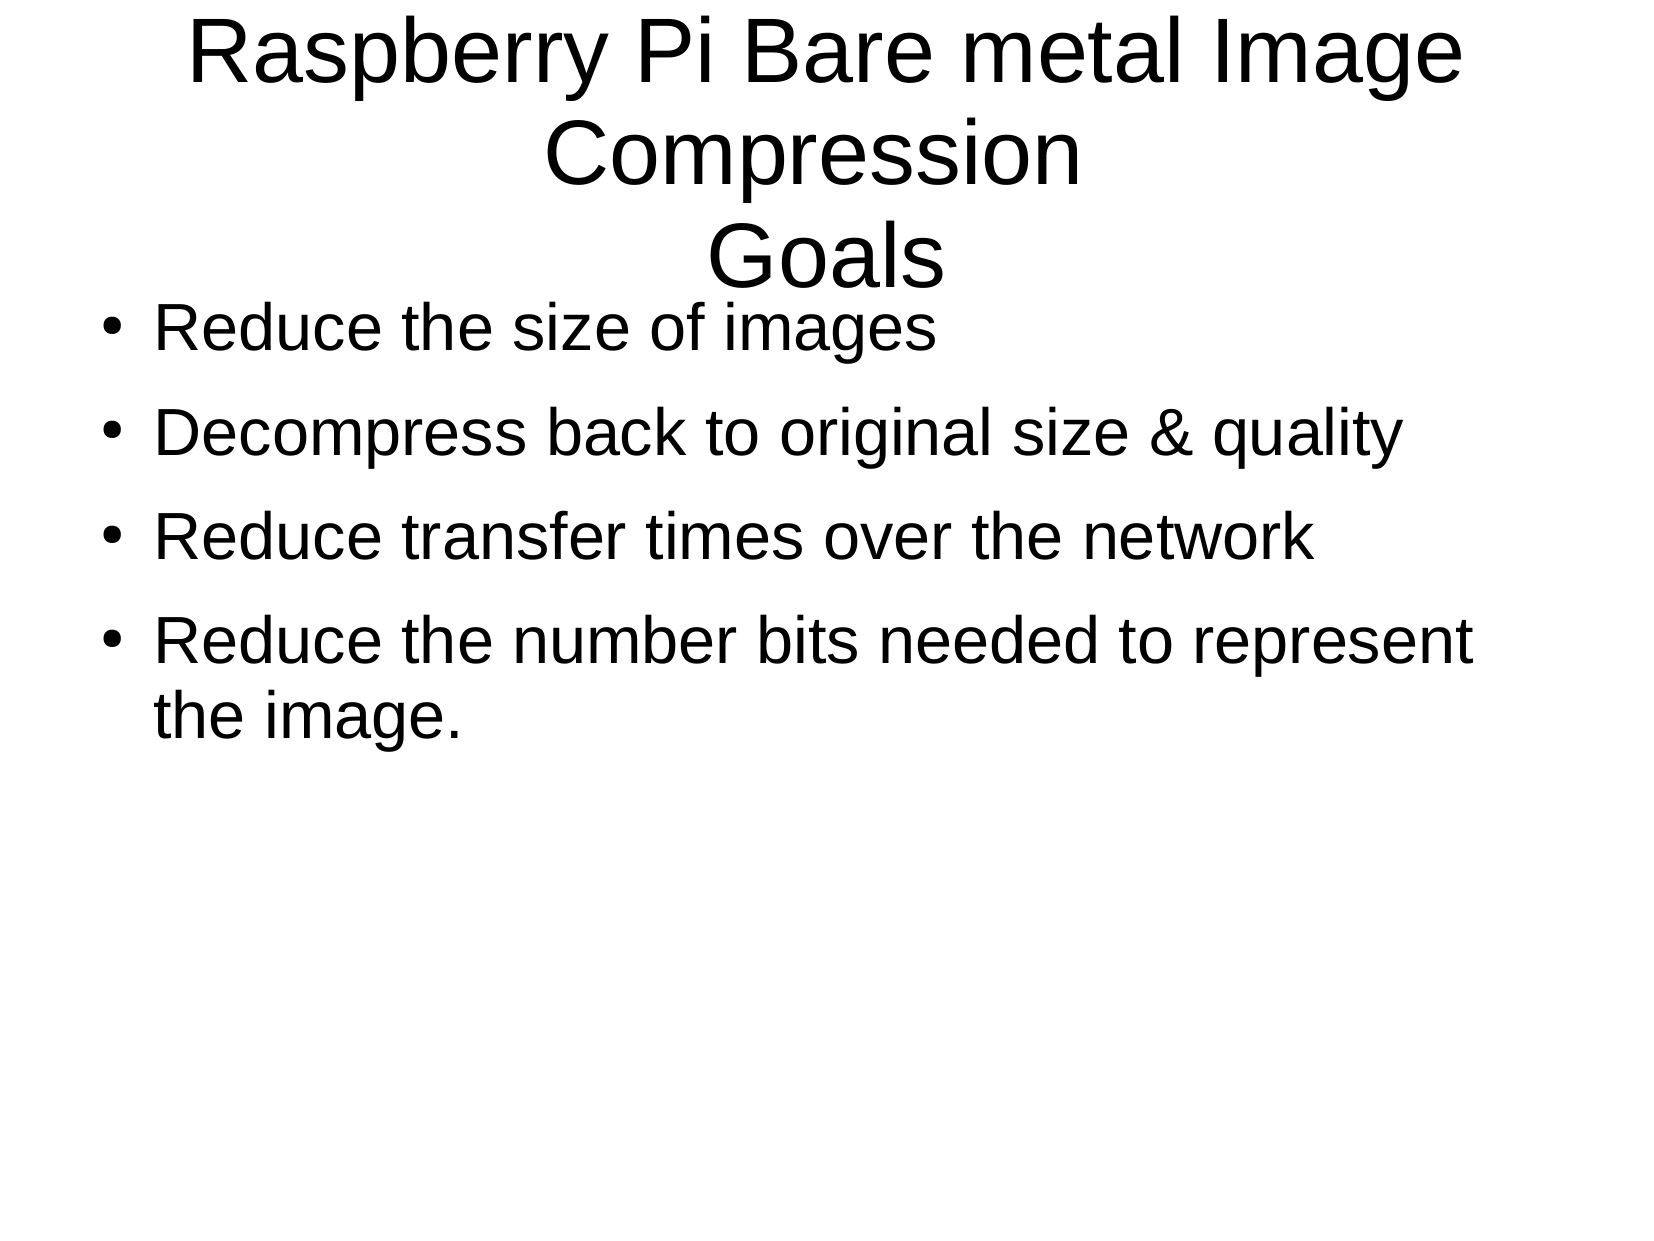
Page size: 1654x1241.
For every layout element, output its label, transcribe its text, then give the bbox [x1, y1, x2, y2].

title Raspberry Pi Bare metal Image Compression Goals [82, 0, 1571, 290]
list Reduce the size of images Decompress back to original size & quality Reduce transfer times over the network Reduce the number bits needed to represent the image. [82, 290, 1571, 1010]
